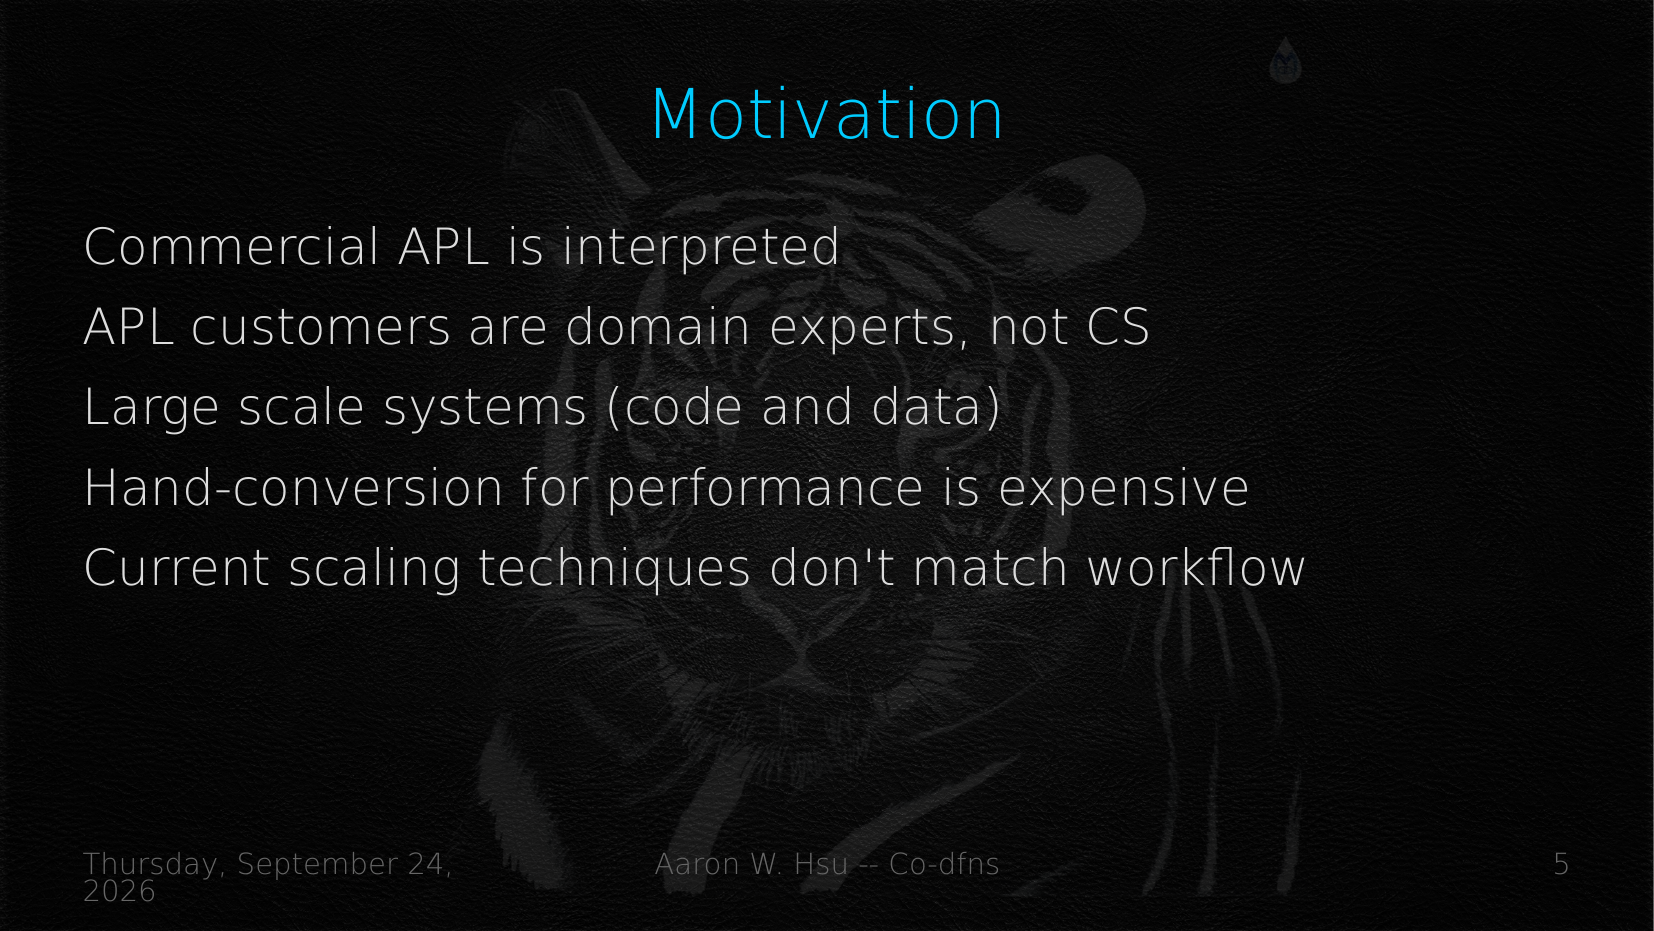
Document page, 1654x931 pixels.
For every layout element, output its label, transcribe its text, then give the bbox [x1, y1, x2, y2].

list Commercial APL is interpreted APL customers are domain experts, not CS Large scale systems (code and data) Hand-conversion for performance is expensive Current scaling techniques don't match workflow [82, 217, 1571, 758]
picture [0, 0, 1654, 931]
title Motivation [82, 37, 1571, 193]
